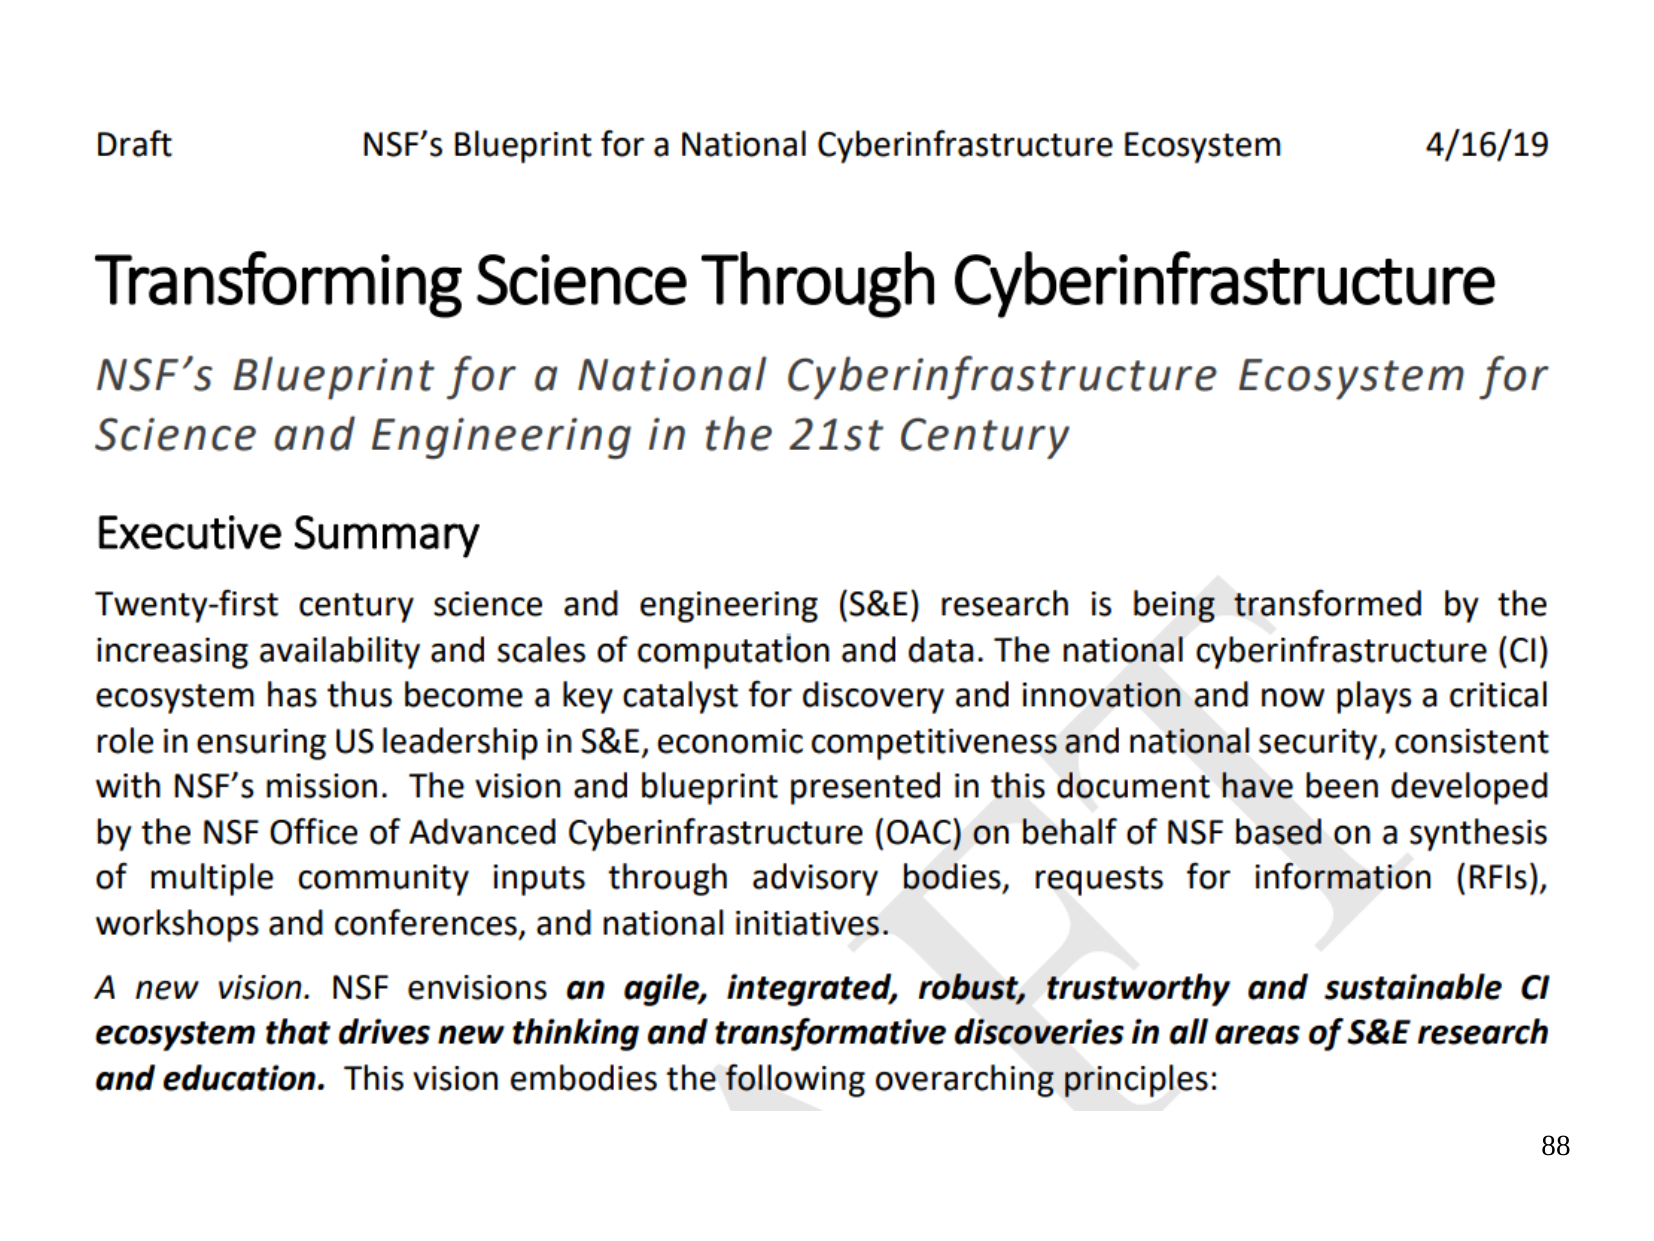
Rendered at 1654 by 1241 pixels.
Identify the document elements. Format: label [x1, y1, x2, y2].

picture [0, 74, 1654, 1111]
